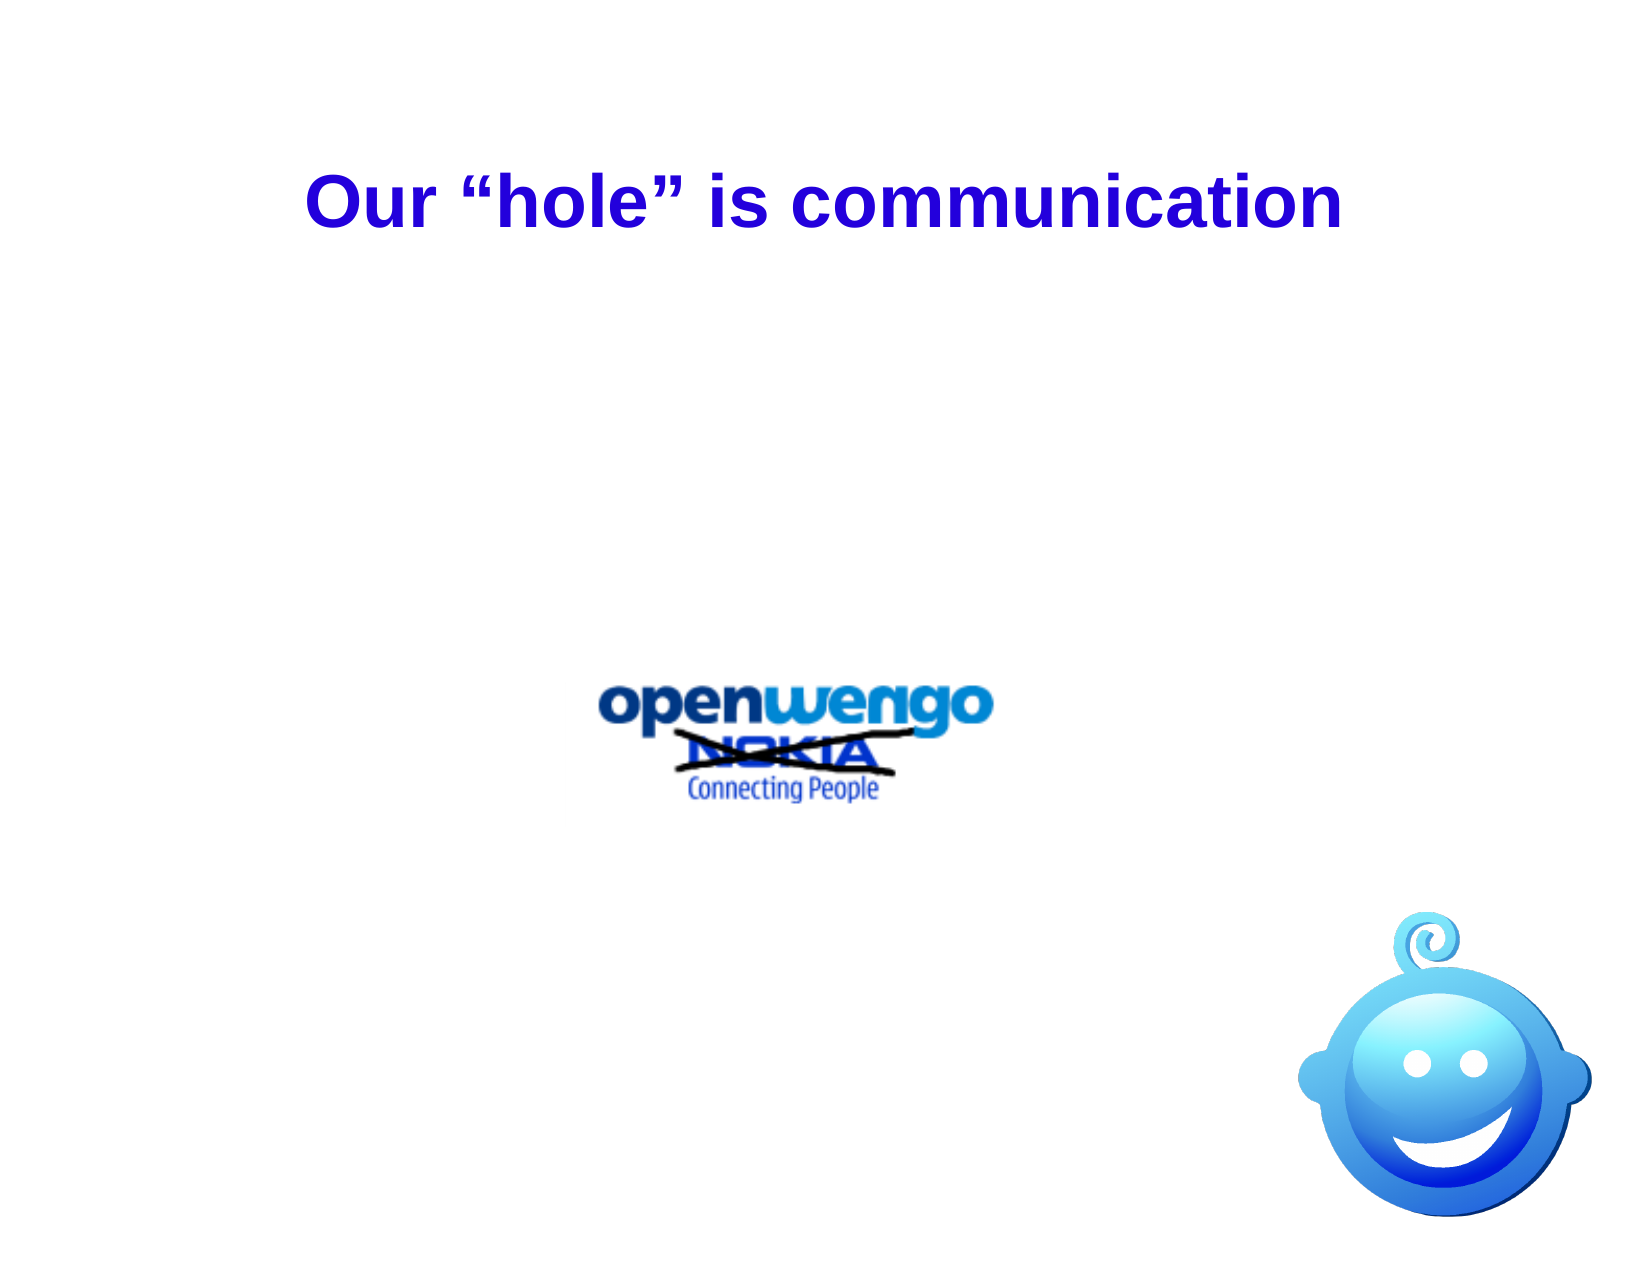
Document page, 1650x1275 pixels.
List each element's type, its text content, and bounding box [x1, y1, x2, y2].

picture [564, 682, 1086, 827]
title Our “hole” is communication [135, 104, 1515, 299]
picture [1298, 911, 1592, 1217]
